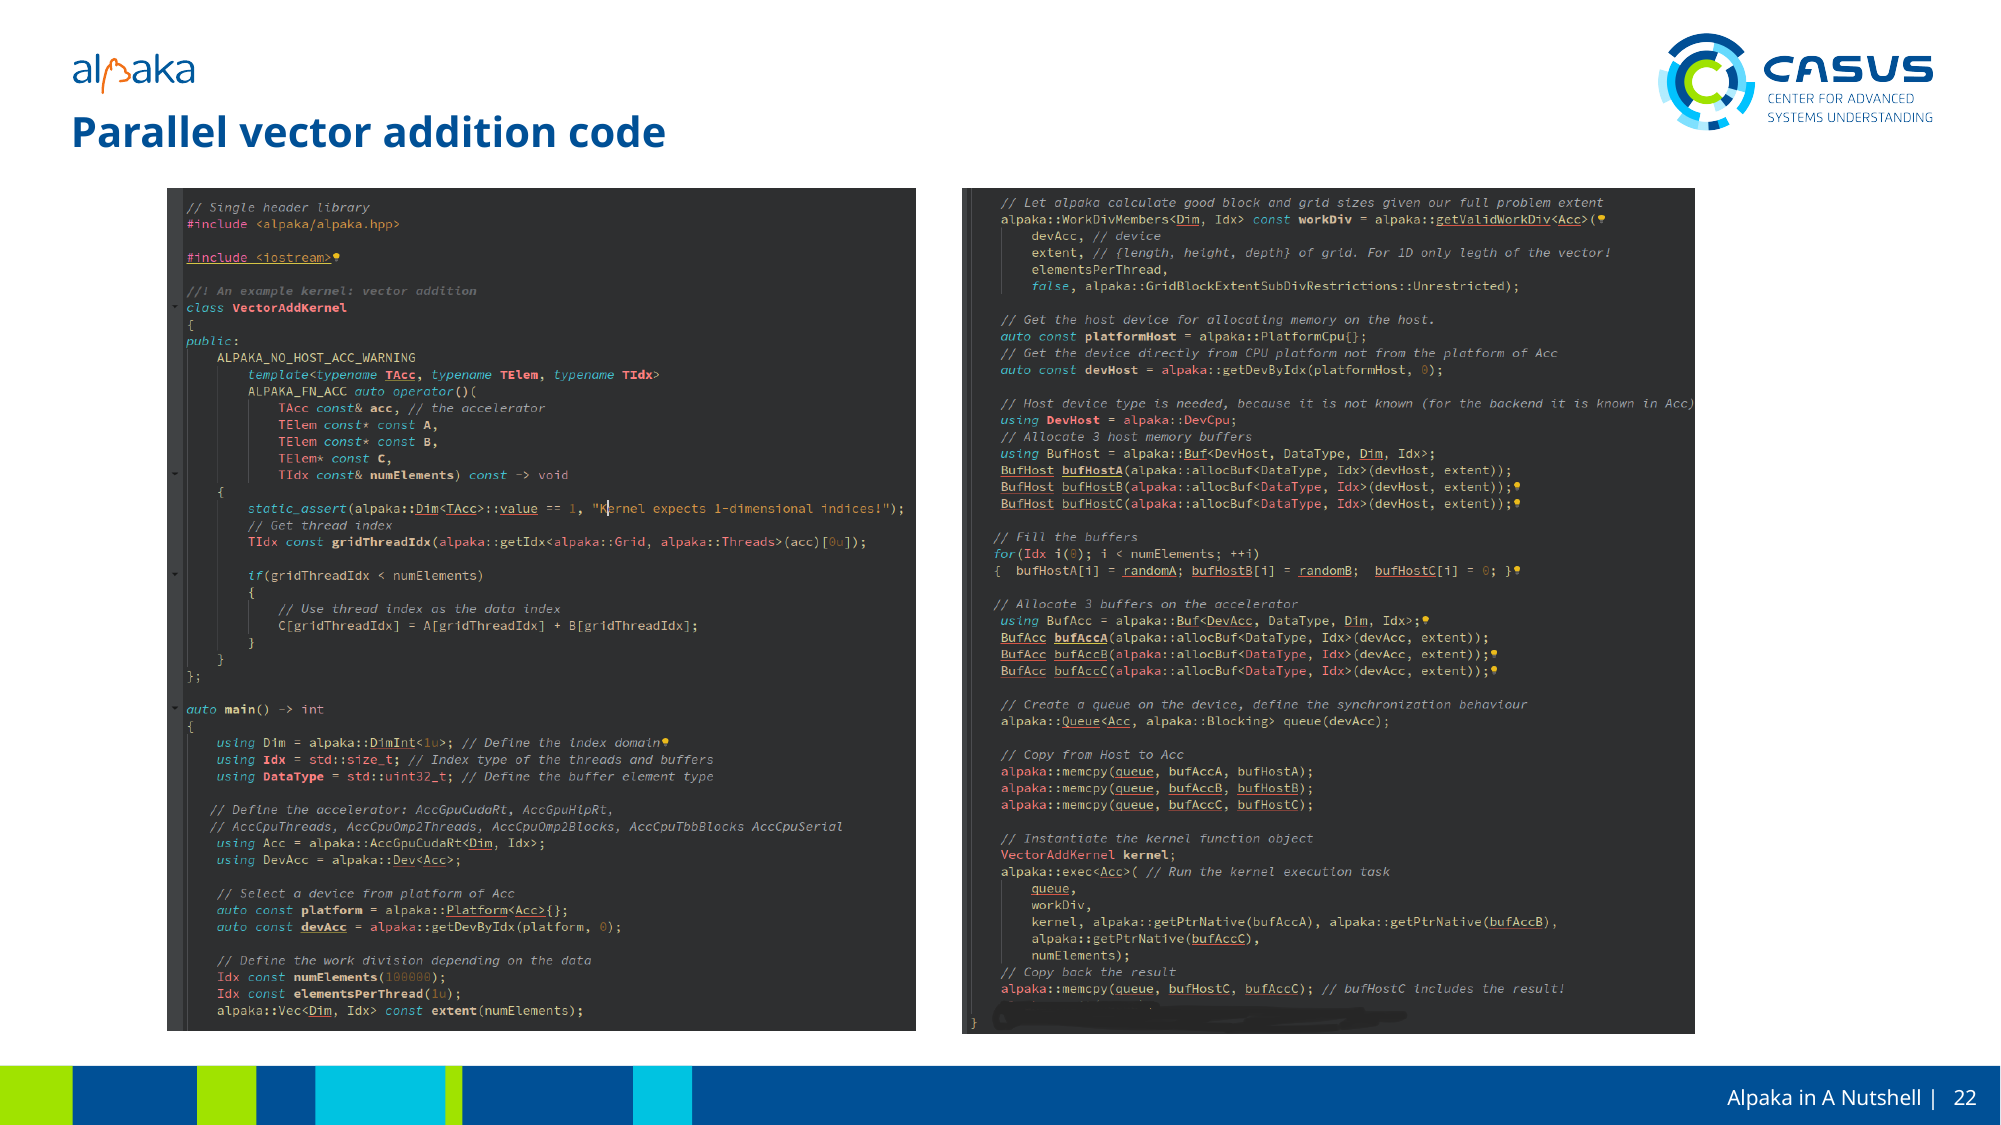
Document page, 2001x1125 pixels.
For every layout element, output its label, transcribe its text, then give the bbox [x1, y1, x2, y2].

picture [1658, 33, 1933, 131]
picture [72, 53, 195, 95]
title Parallel vector addition code [70, 97, 1619, 166]
picture [962, 188, 1695, 1034]
picture [167, 188, 916, 1031]
